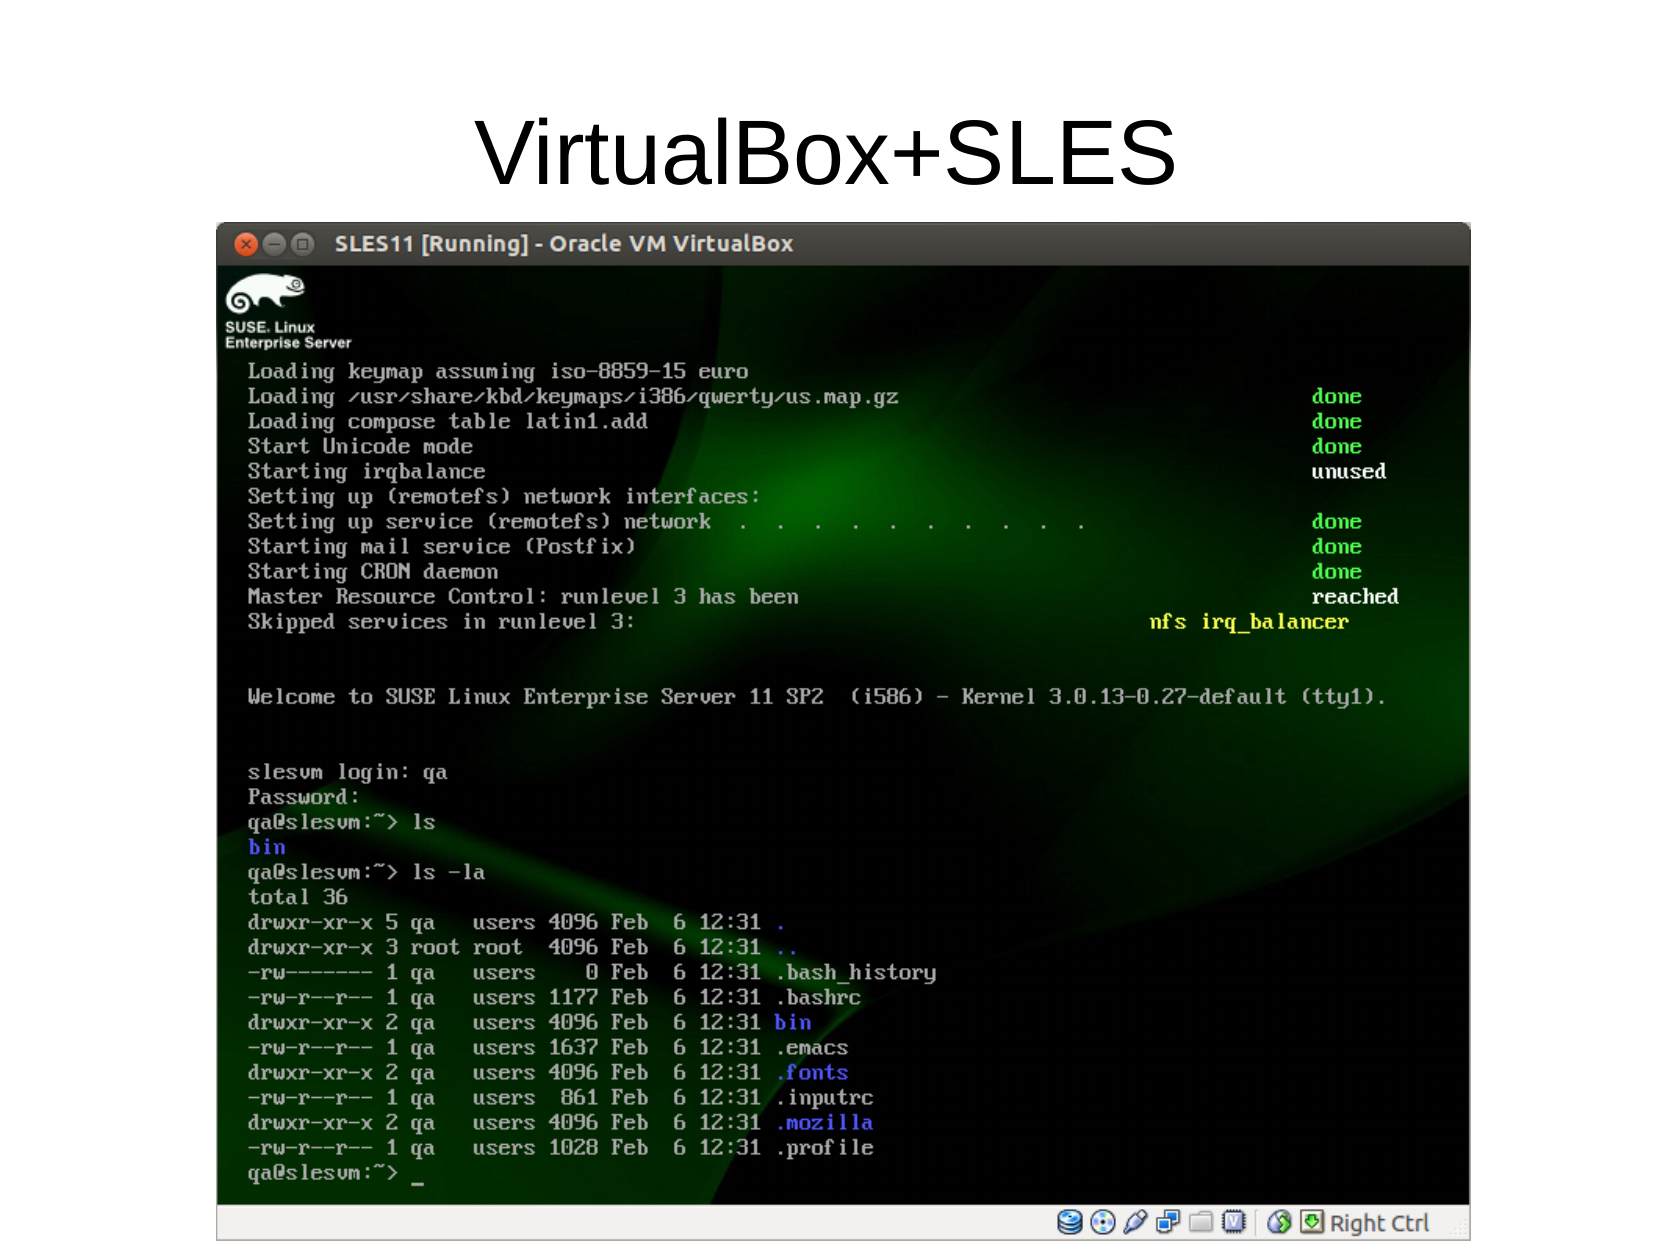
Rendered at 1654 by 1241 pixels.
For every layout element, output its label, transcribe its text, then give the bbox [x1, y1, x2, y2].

picture [216, 222, 1471, 1241]
title VirtualBox+SLES [82, 49, 1571, 257]
